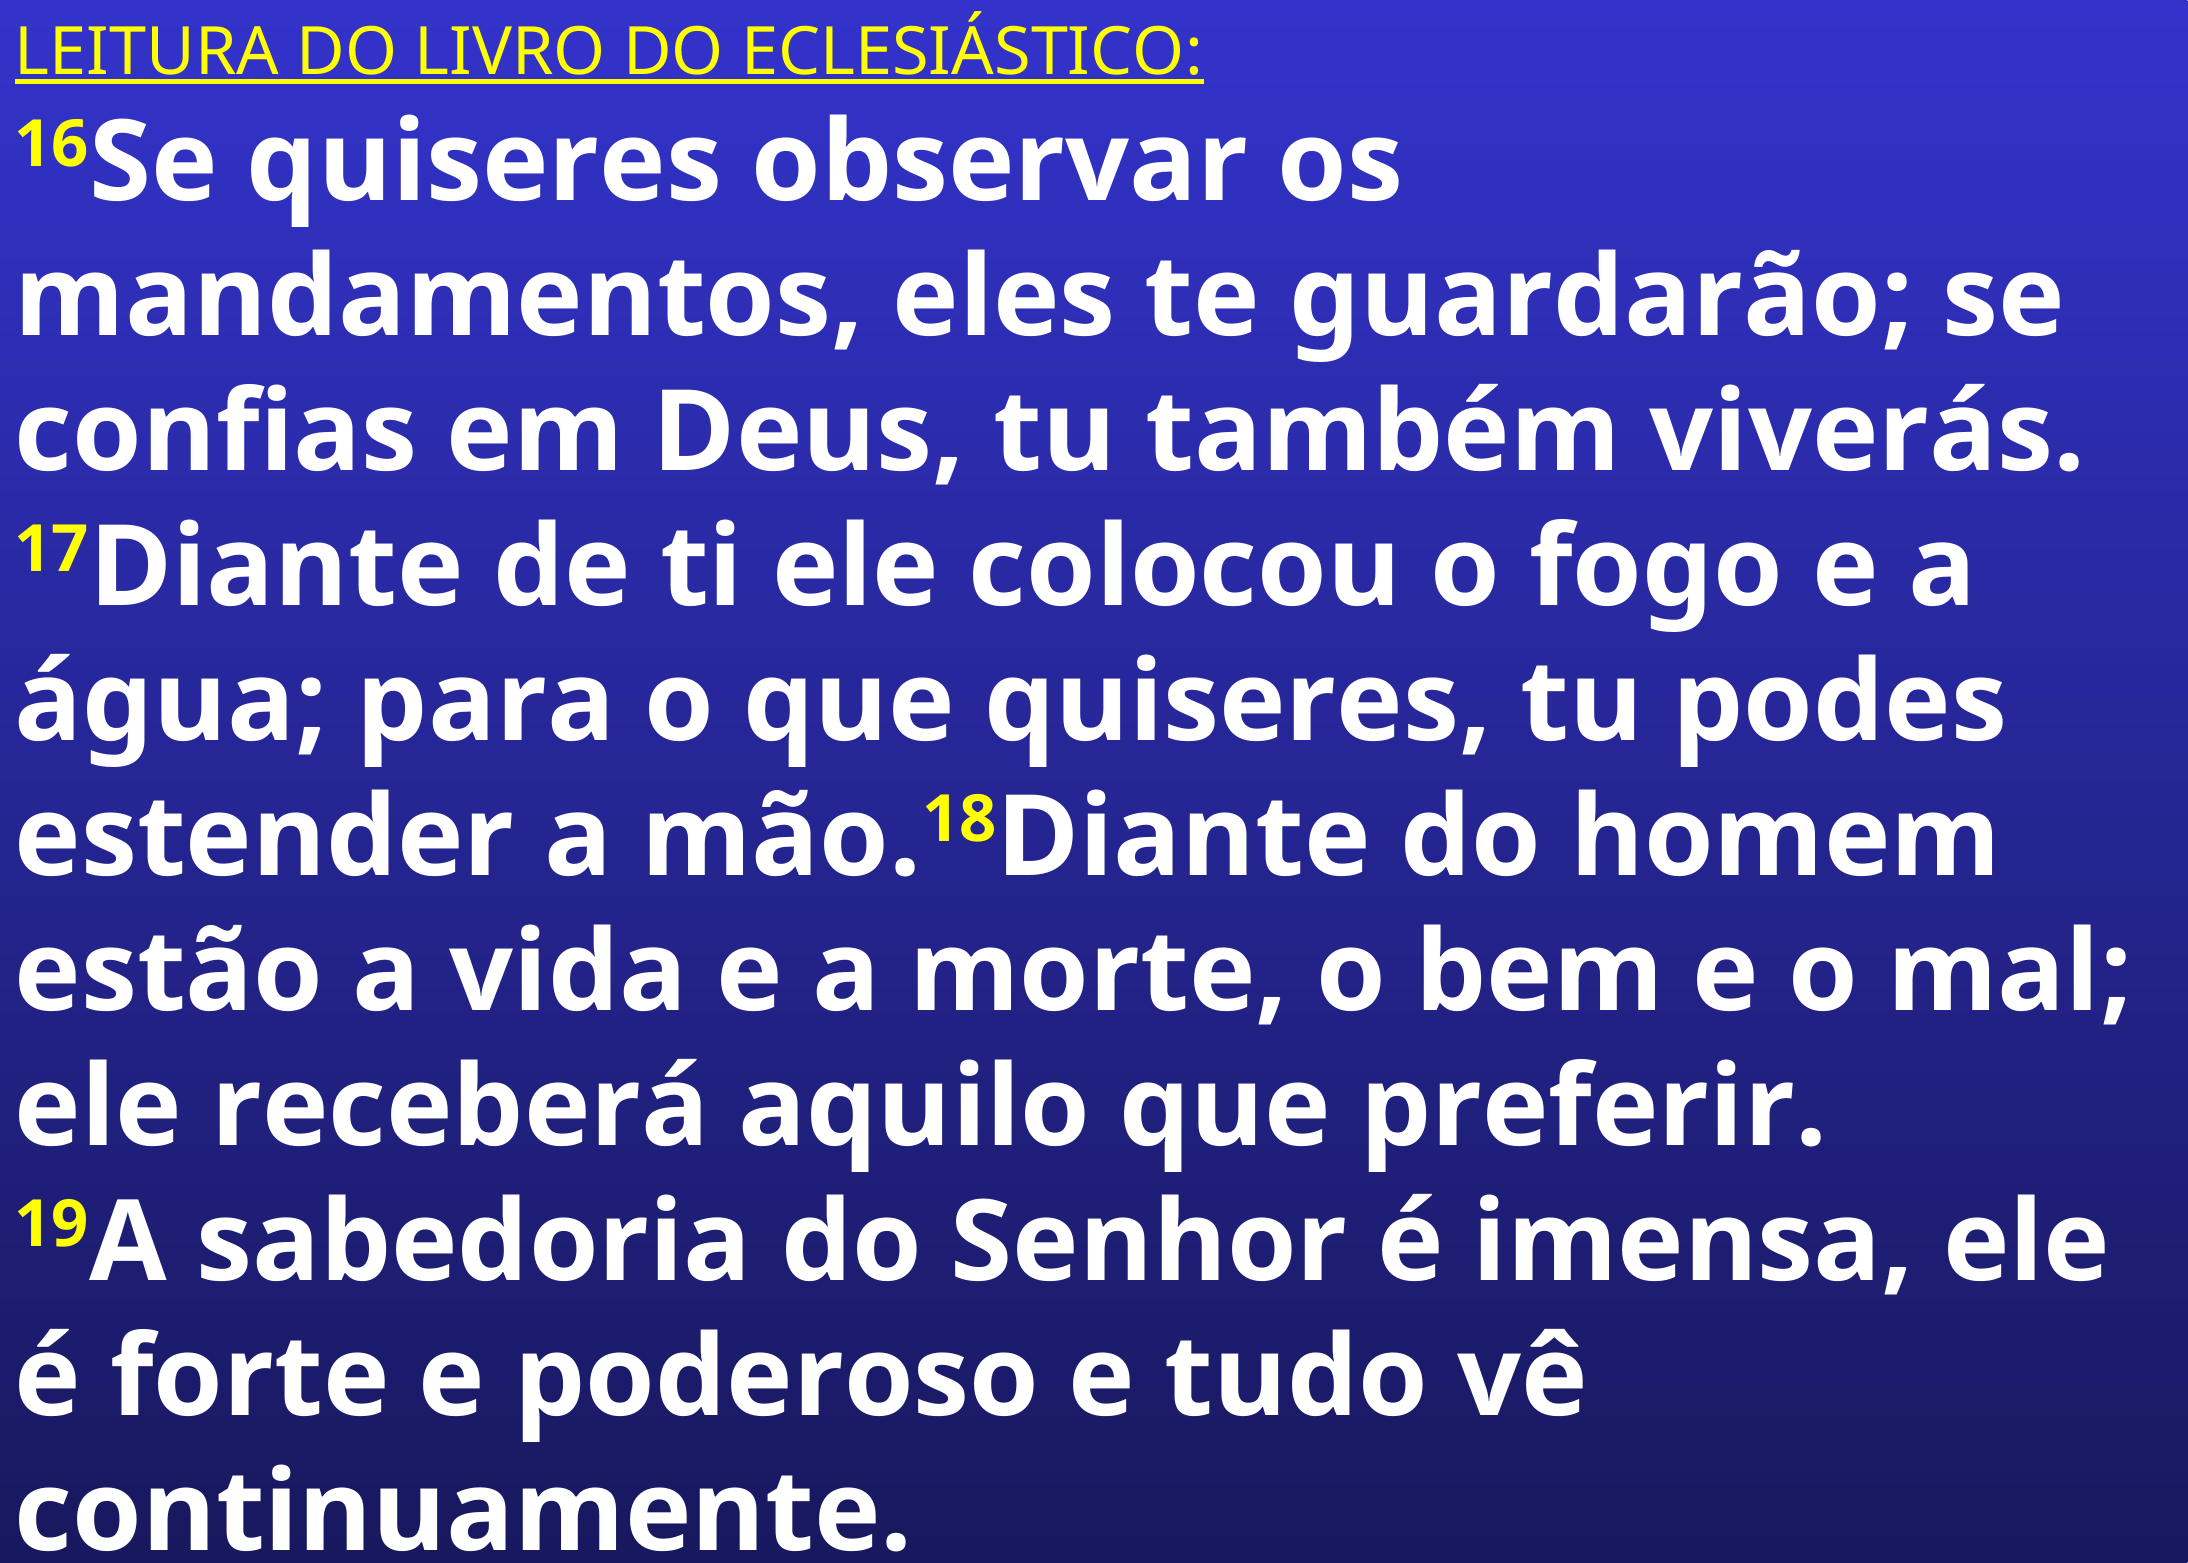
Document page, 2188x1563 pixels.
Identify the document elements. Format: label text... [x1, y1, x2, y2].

text_box LEITURA DO LIVRO DO ECLESIÁSTICO: 16Se quiseres observar os mandamentos, eles te guardarão; se confias em Deus, tu também viverás. 17Diante de ti ele colocou o fogo e a água; para o que quiseres, tu podes estender a mão.18Diante do homem estão a vida e a morte, o bem e o mal; ele receberá aquilo que preferir. 19A sabedoria do Senhor é imensa, ele é forte e poderoso e tudo vê continuamente. [0, 0, 2188, 1563]
